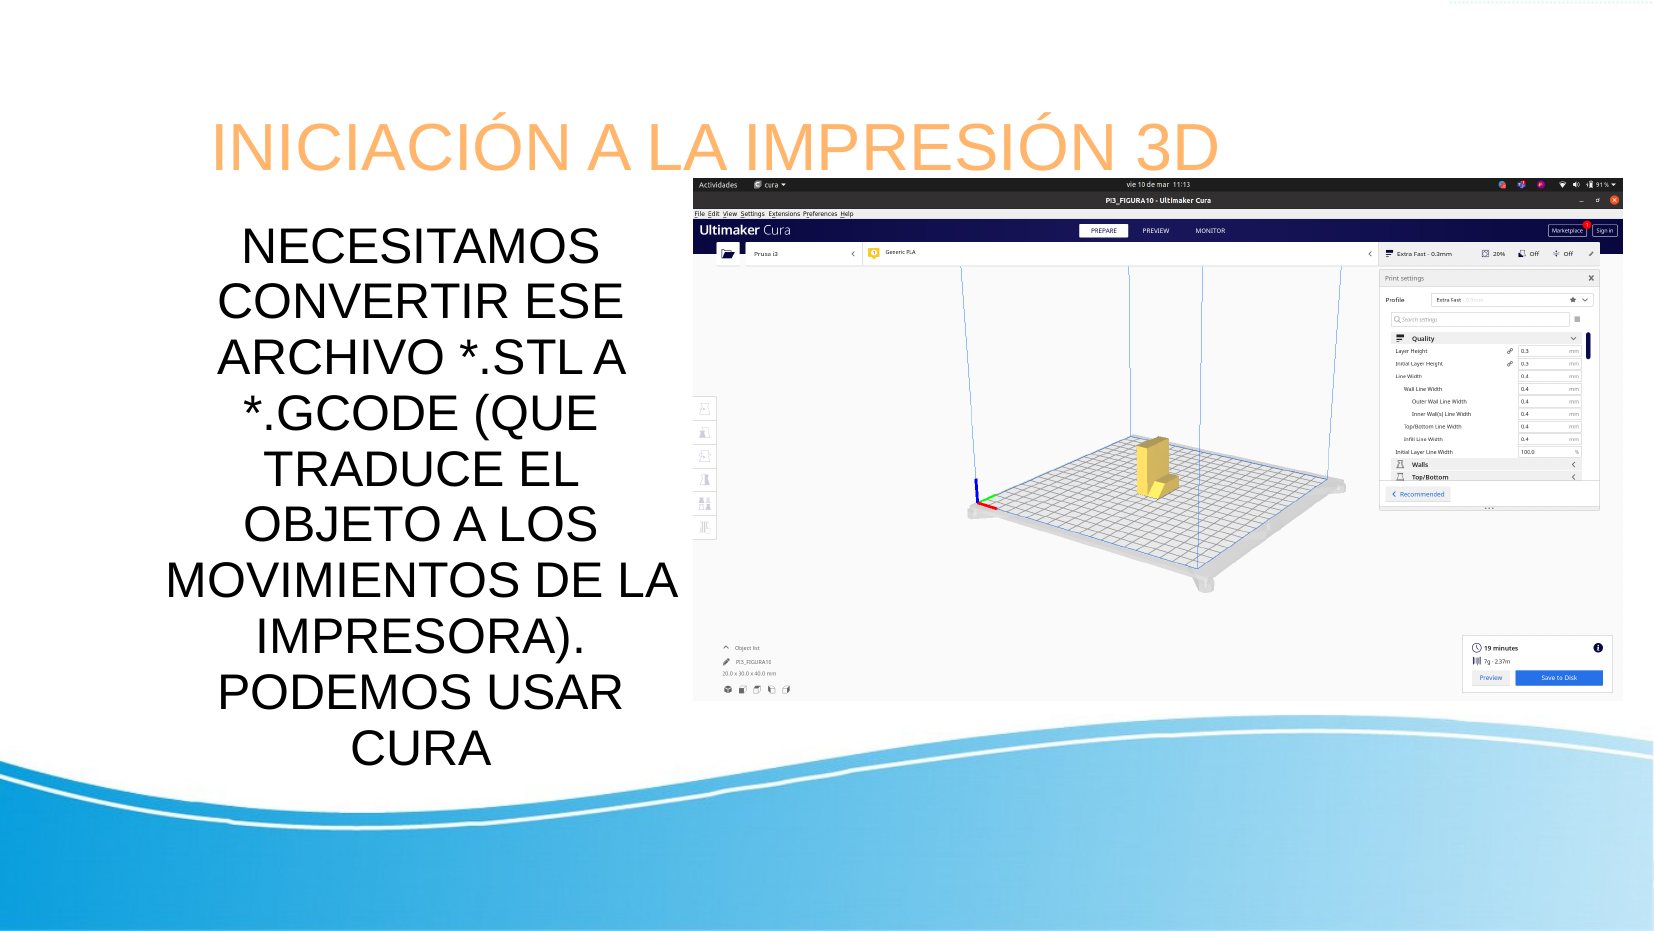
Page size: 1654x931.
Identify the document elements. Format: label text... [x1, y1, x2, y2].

subtitle NECESITAMOS CONVERTIR ESE ARCHIVO *.STL A *.GCODE (QUE TRADUCE EL OBJETO A LOS MOVIMIENTOS DE LA IMPRESORA). PODEMOS USAR CURA [127, 217, 680, 832]
picture [0, 0, 1654, 931]
text_box INICIACIÓN A LA IMPRESIÓN 3D [195, 102, 1485, 193]
